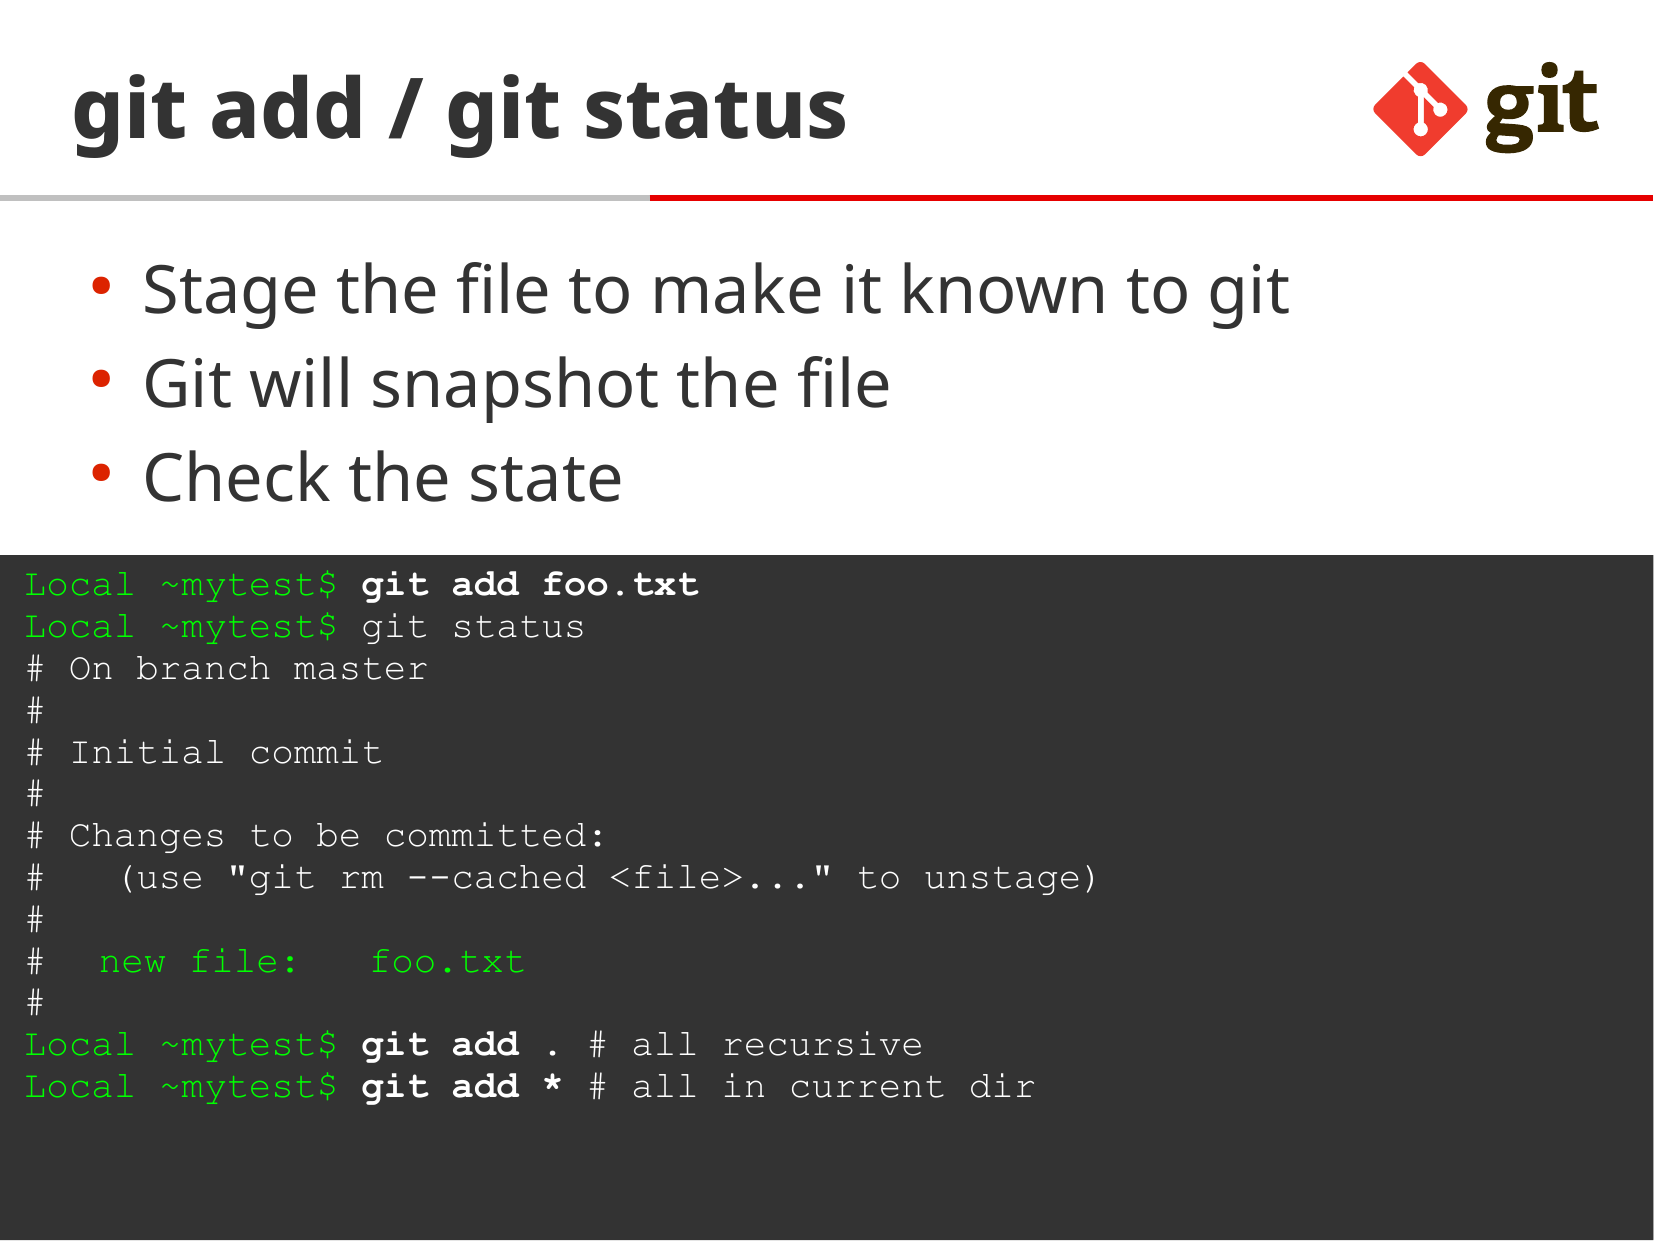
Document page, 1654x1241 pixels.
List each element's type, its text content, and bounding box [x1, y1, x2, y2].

text_box Local ~mytest$ git add foo.txt Local ~mytest$ git status # On branch master # # Initial commit # # Changes to be committed: # (use "git rm --cached <file>..." to unstage) # # new file: foo.txt # Local ~mytest$ git add . # all recursive Local ~mytest$ git add * # all in current dir [0, 555, 1654, 1241]
title git add / git status [56, 36, 1546, 175]
list Stage the file to make it known to git Git will snapshot the file Check the state [56, 239, 1595, 522]
